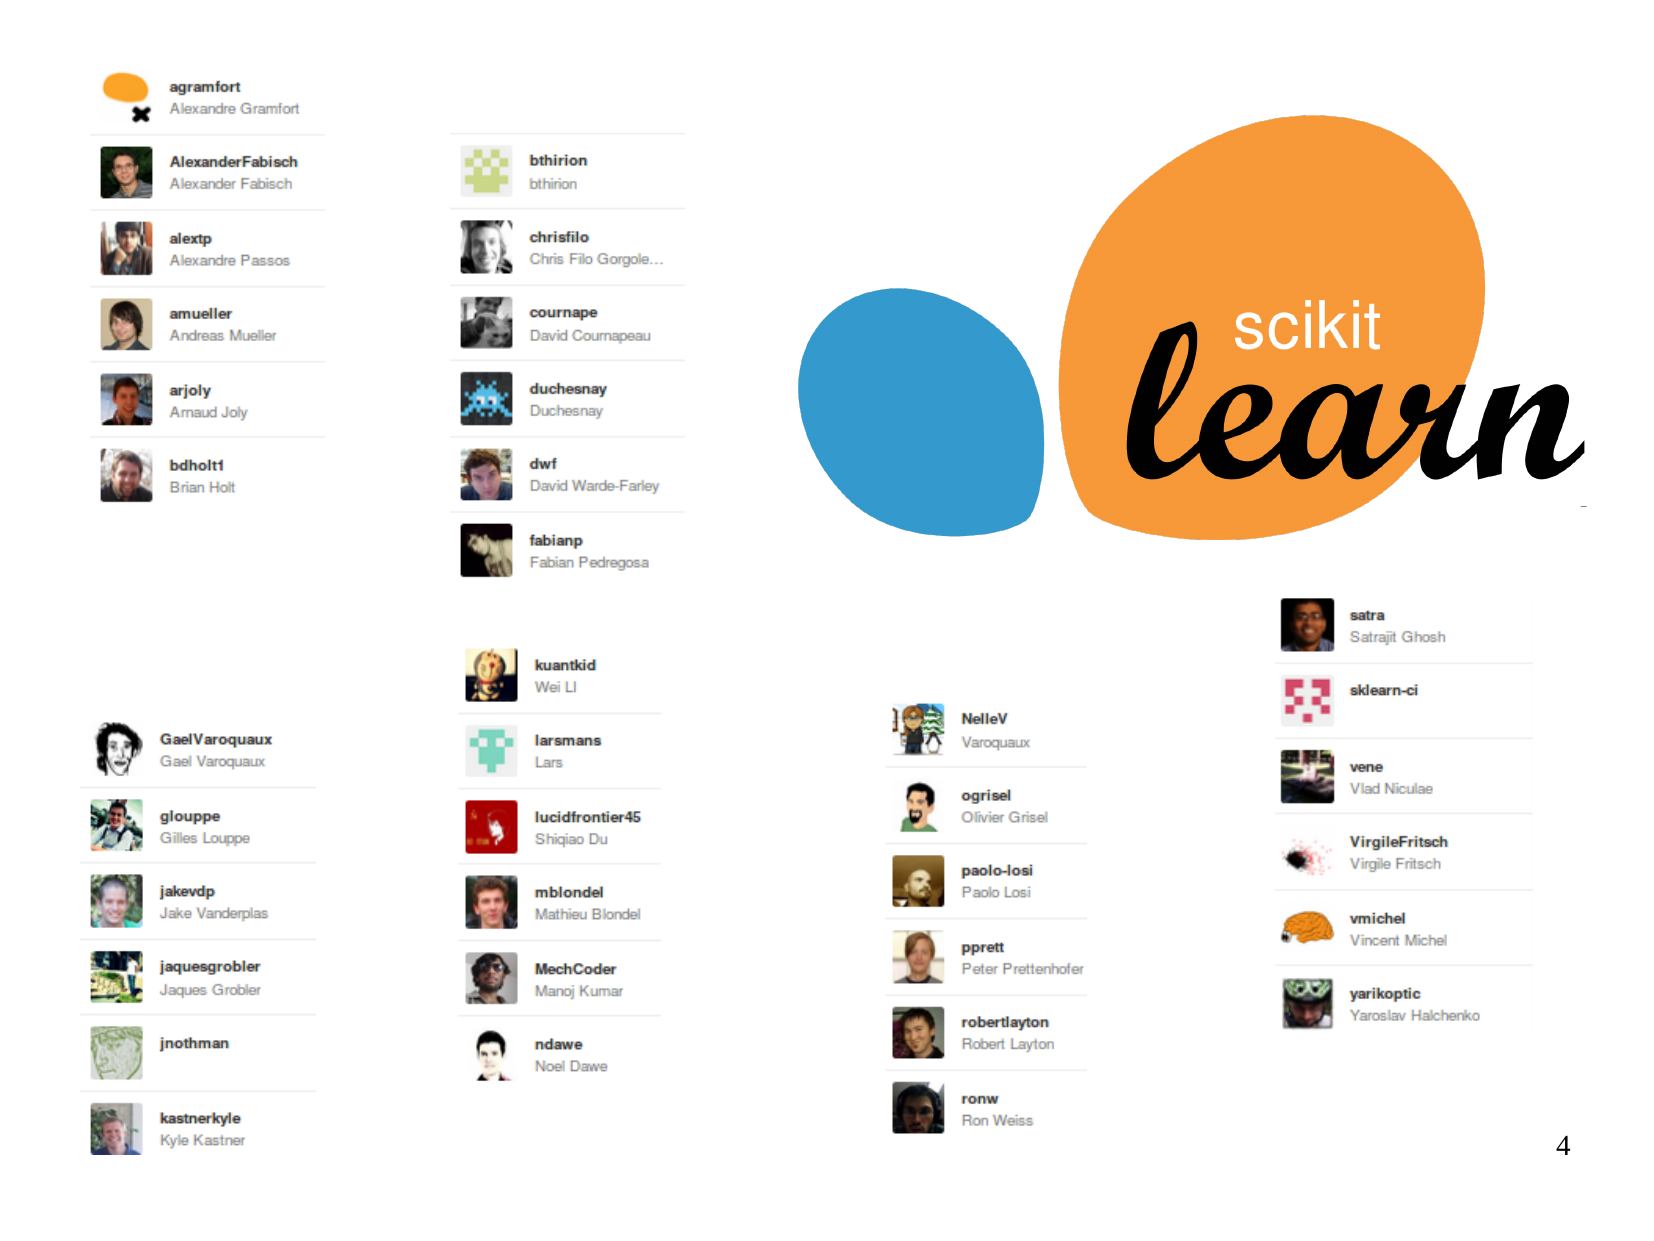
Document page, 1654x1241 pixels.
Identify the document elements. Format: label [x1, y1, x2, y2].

picture [90, 64, 325, 511]
picture [80, 715, 316, 1156]
picture [780, 14, 1602, 566]
picture [458, 644, 661, 1092]
picture [1275, 597, 1533, 1036]
picture [450, 133, 685, 586]
picture [885, 693, 1087, 1141]
